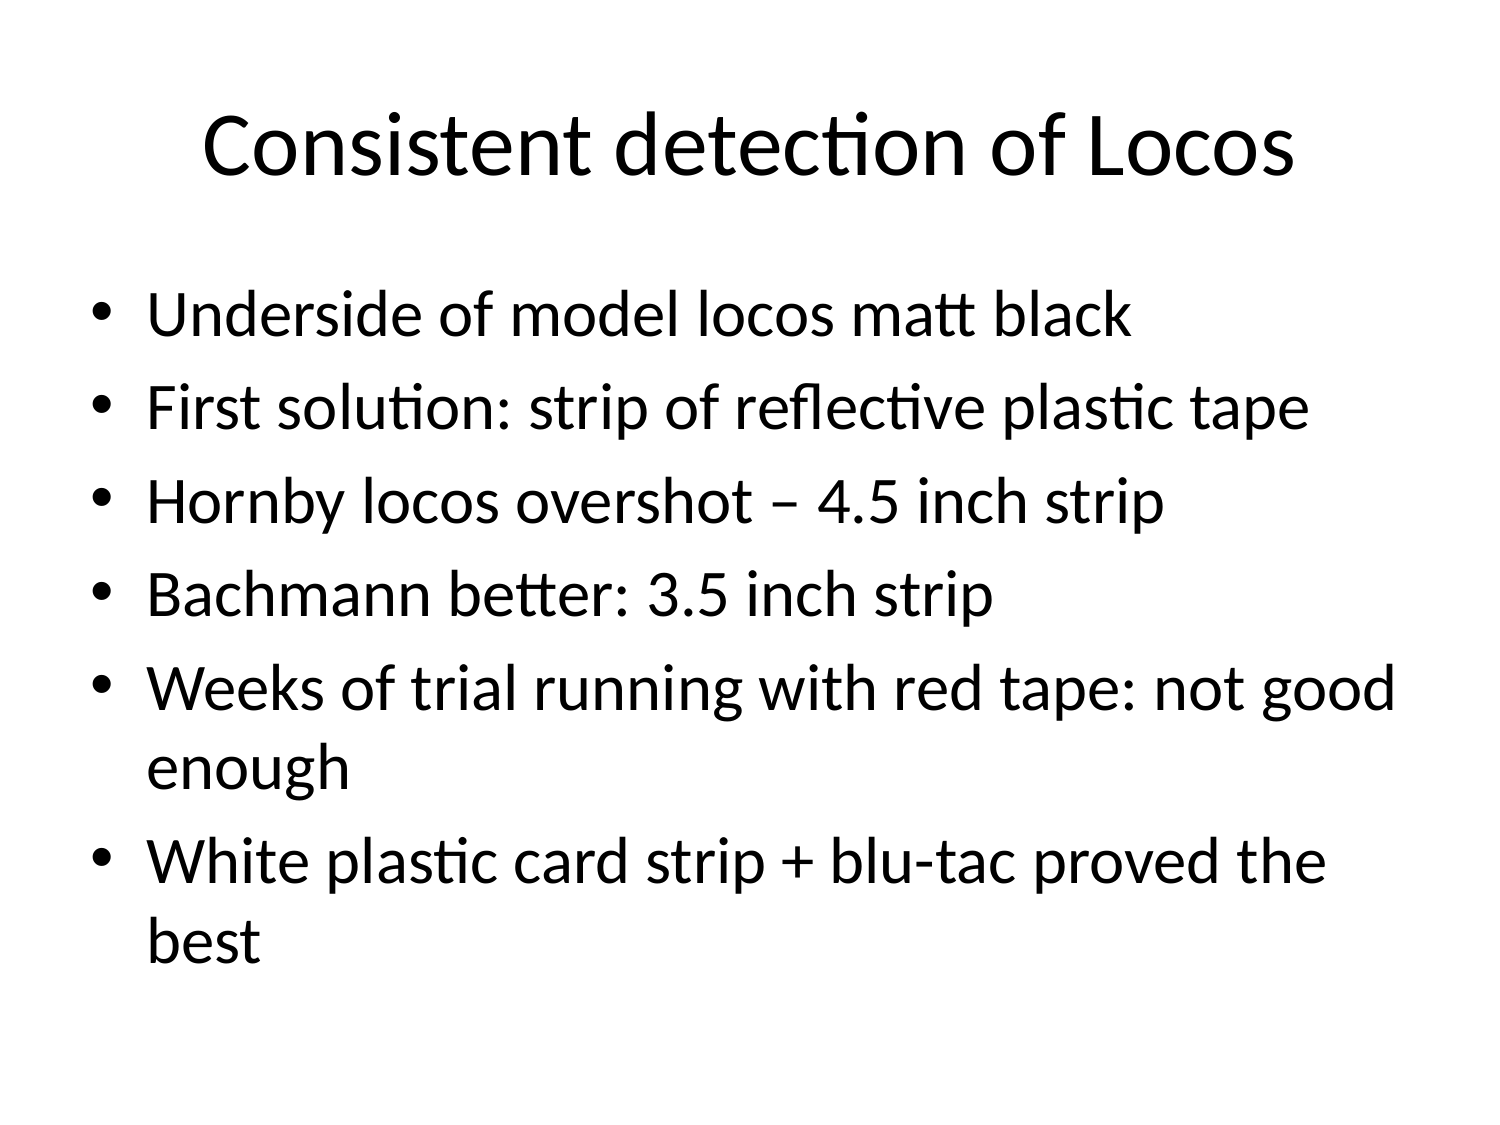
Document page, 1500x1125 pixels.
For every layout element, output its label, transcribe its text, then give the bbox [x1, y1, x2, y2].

title Consistent detection of Locos [75, 45, 1425, 233]
list Underside of model locos matt black First solution: strip of reflective plastic tape Hornby locos overshot – 4.5 inch strip Bachmann better: 3.5 inch strip Weeks of trial running with red tape: not good enough White plastic card strip + blu-tac proved the best [75, 262, 1425, 1005]
